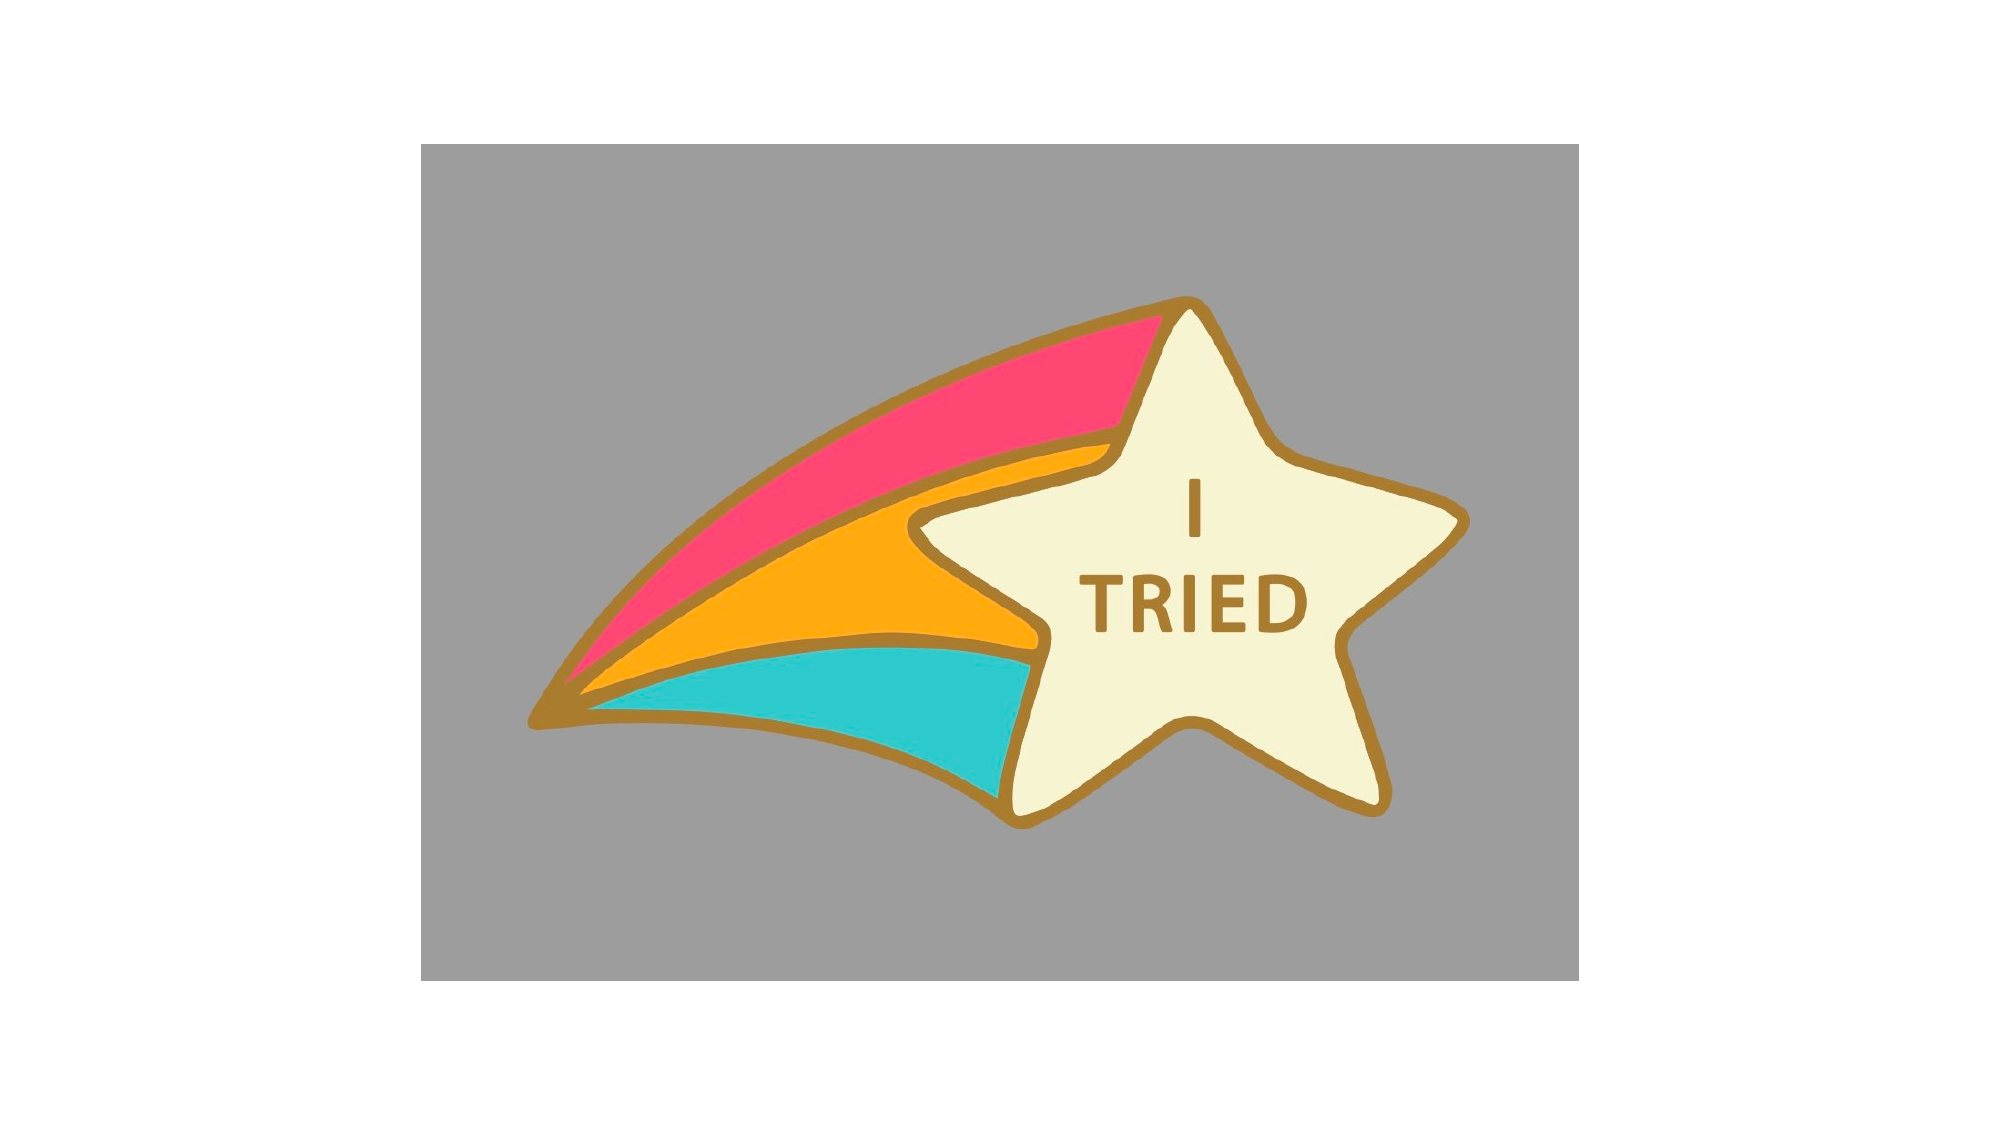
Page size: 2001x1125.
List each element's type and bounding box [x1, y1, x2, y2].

picture [421, 144, 1579, 981]
